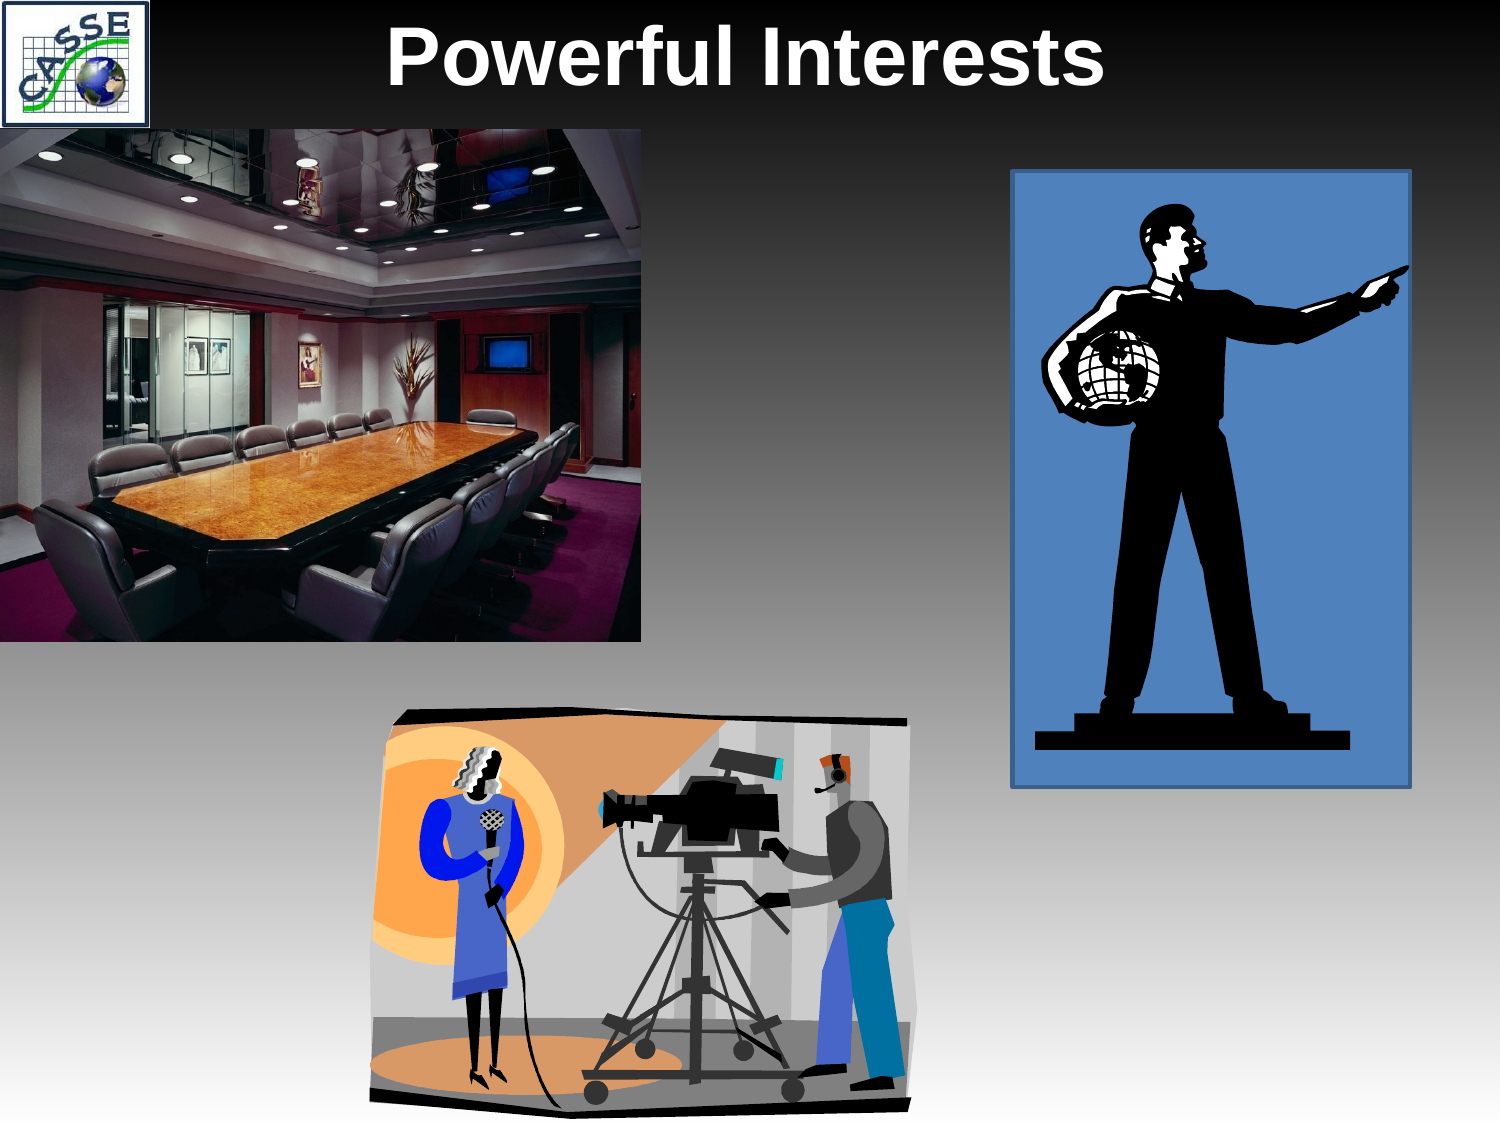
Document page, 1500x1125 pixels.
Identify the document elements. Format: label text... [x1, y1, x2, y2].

picture [1035, 202, 1411, 750]
text_box [1012, 170, 1411, 788]
text_box Powerful Interests [370, 0, 1123, 110]
picture [369, 700, 924, 1125]
picture [0, 0, 150, 128]
picture [0, 129, 641, 642]
